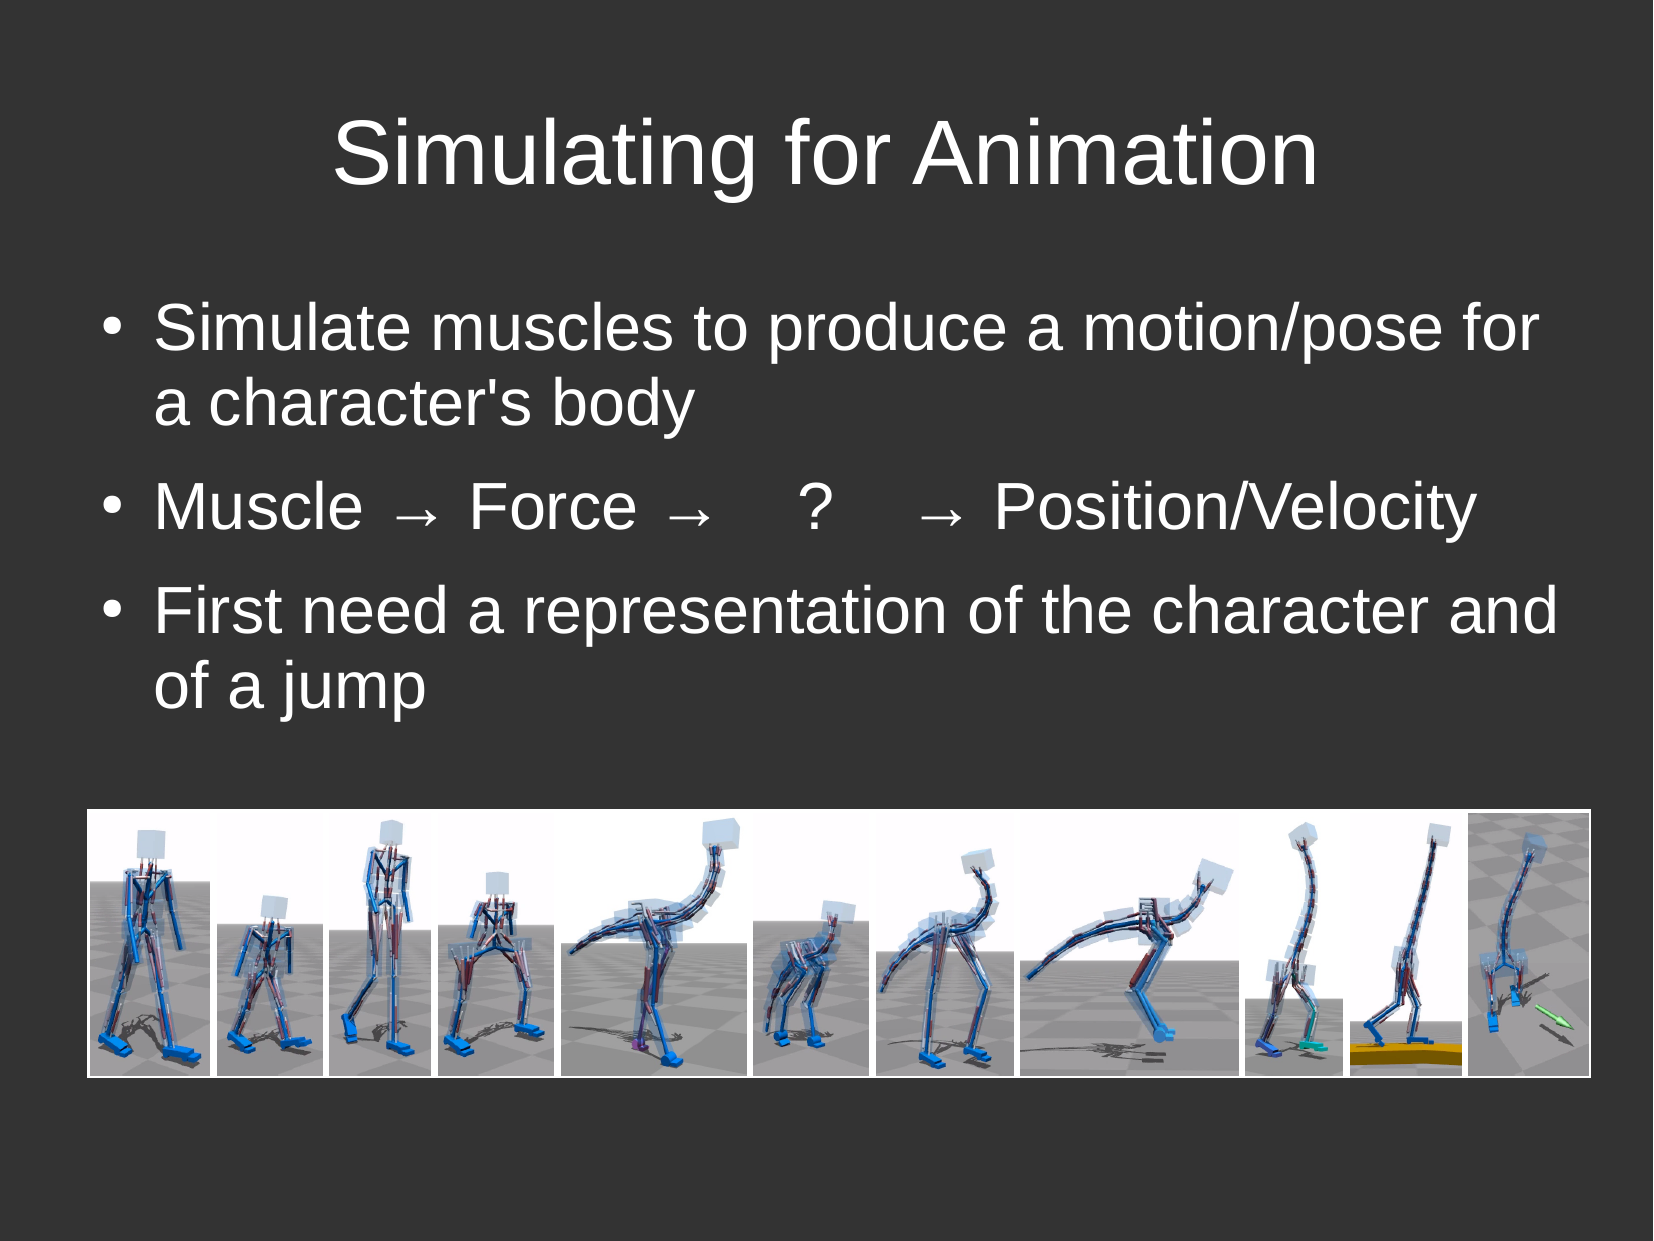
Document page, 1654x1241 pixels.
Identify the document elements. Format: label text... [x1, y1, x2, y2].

list Simulate muscles to produce a motion/pose for a character's body Muscle → Force → ? → Position/Velocity First need a representation of the character and of a jump [82, 290, 1571, 1109]
title Simulating for Animation [82, 49, 1571, 257]
picture [87, 809, 1591, 1078]
